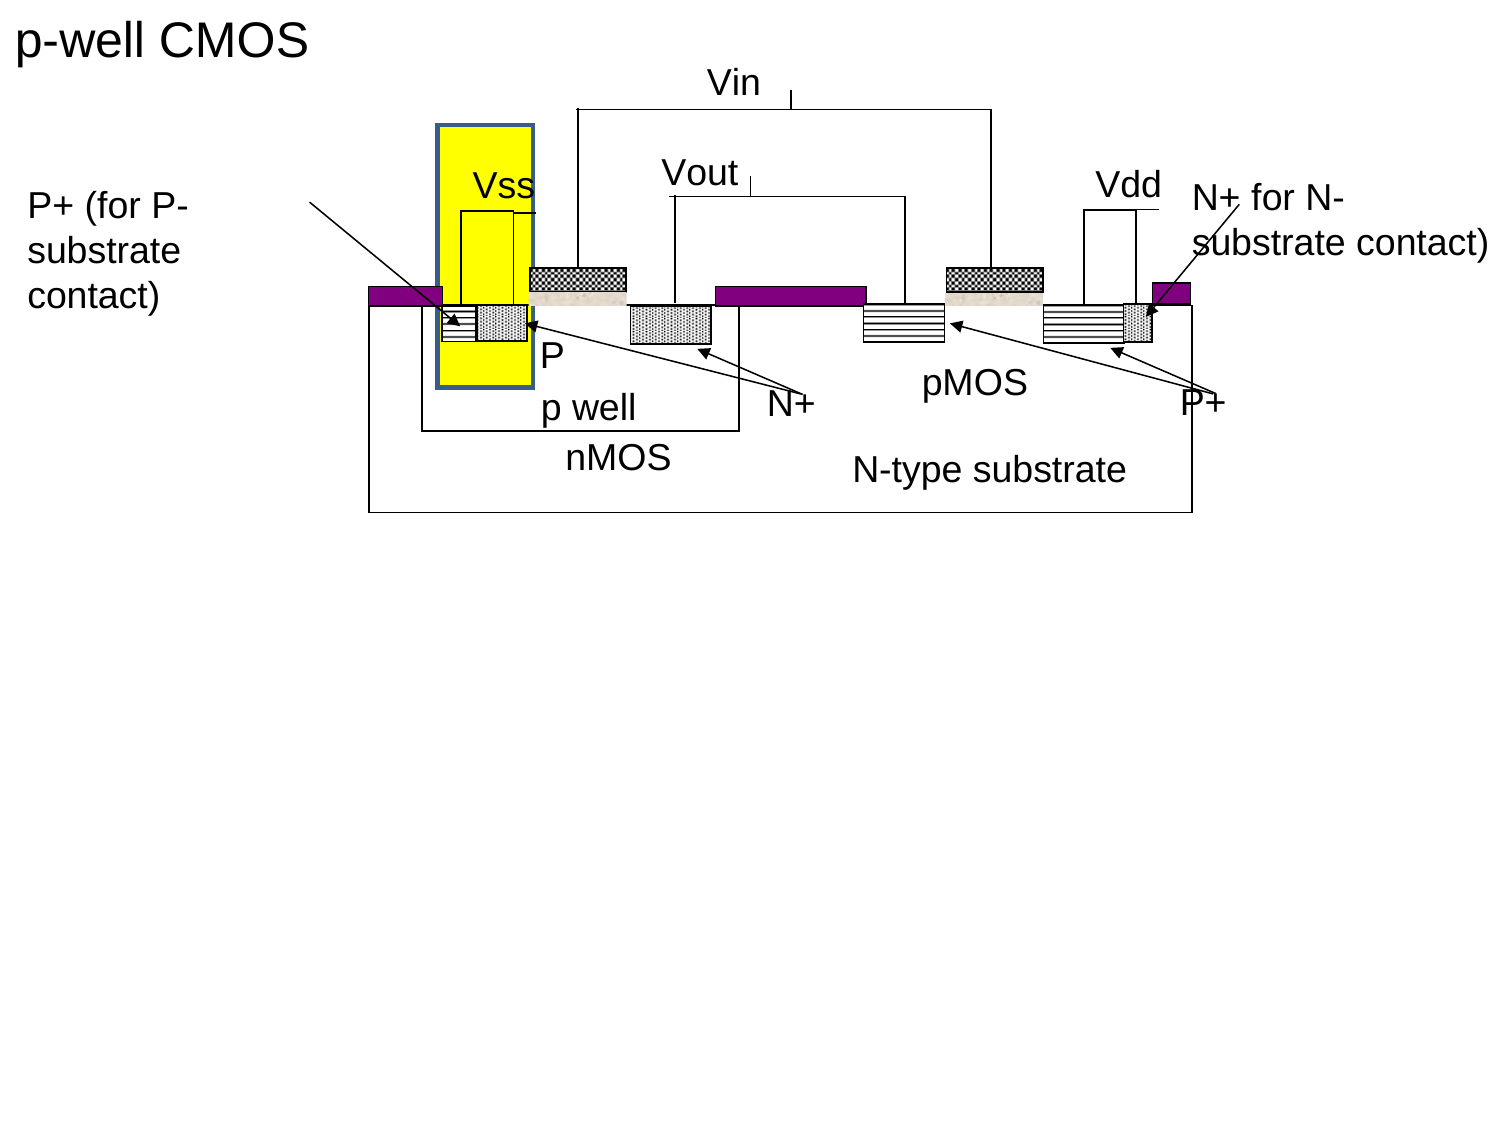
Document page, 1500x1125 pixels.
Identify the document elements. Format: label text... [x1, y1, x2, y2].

text_box nMOS [449, 424, 788, 486]
text_box [414, 124, 627, 388]
text_box Vin [692, 49, 807, 111]
text_box P+ (for P-substrate contact) [12, 173, 326, 325]
text_box P [538, 323, 588, 338]
text_box Vout [646, 140, 761, 201]
text_box pMOS [874, 349, 1075, 411]
text_box [1158, 283, 1177, 305]
text_box [368, 286, 433, 306]
text_box P+ [1186, 392, 1198, 402]
text_box N+ [752, 371, 867, 432]
text_box p well [449, 374, 738, 436]
text_box Vss [457, 153, 572, 214]
text_box [630, 305, 712, 344]
text_box P+ [1165, 369, 1280, 431]
text_box N-type substrate [837, 437, 1207, 498]
text_box pMOS [1053, 349, 1075, 355]
text_box N+ for N-substrate contact) [1177, 165, 1500, 339]
text_box [715, 268, 1152, 343]
text_box P [524, 327, 588, 374]
text_box p-well CMOS [0, 0, 700, 76]
text_box Vdd [1080, 152, 1195, 213]
text_box [1151, 283, 1172, 305]
text_box [462, 214, 513, 304]
